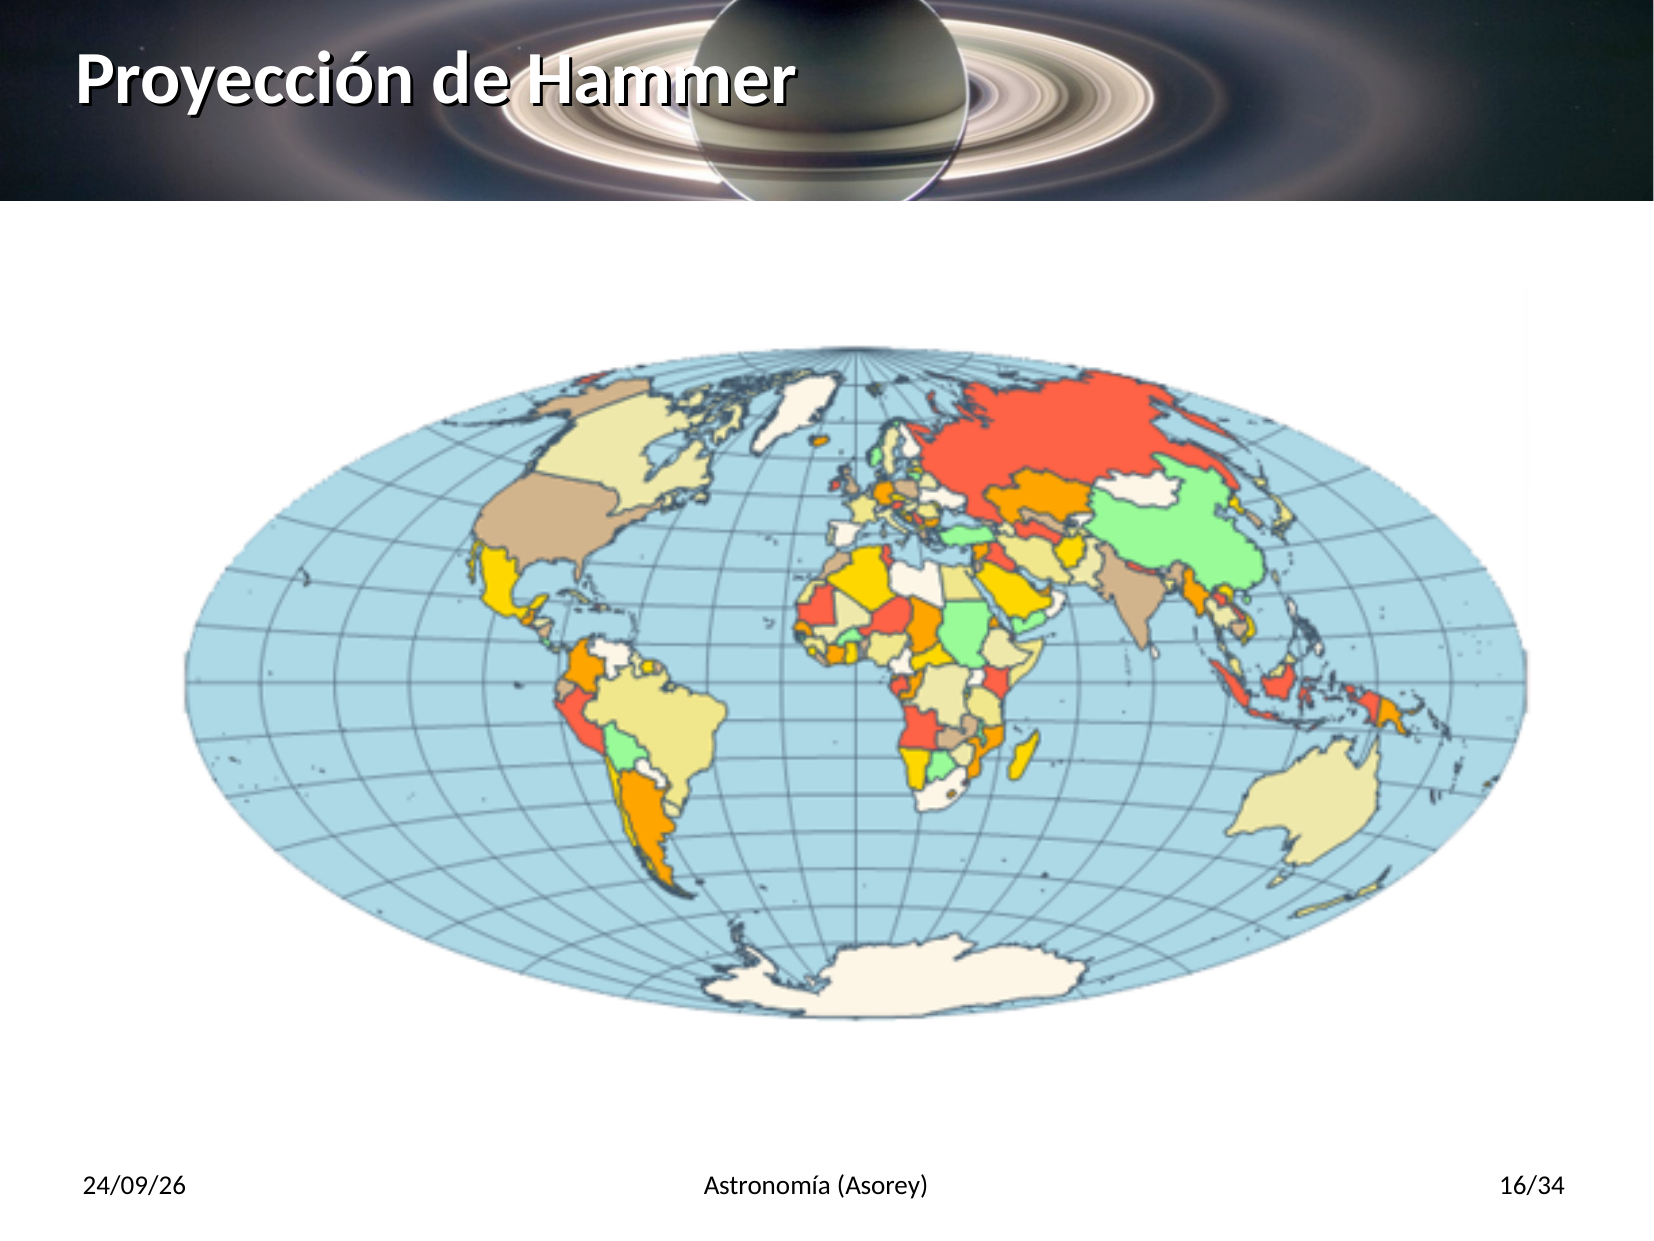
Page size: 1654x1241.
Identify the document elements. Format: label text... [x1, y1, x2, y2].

picture [0, 0, 1654, 201]
picture [180, 285, 1531, 1096]
title Proyección de Hammer [75, 19, 1564, 151]
